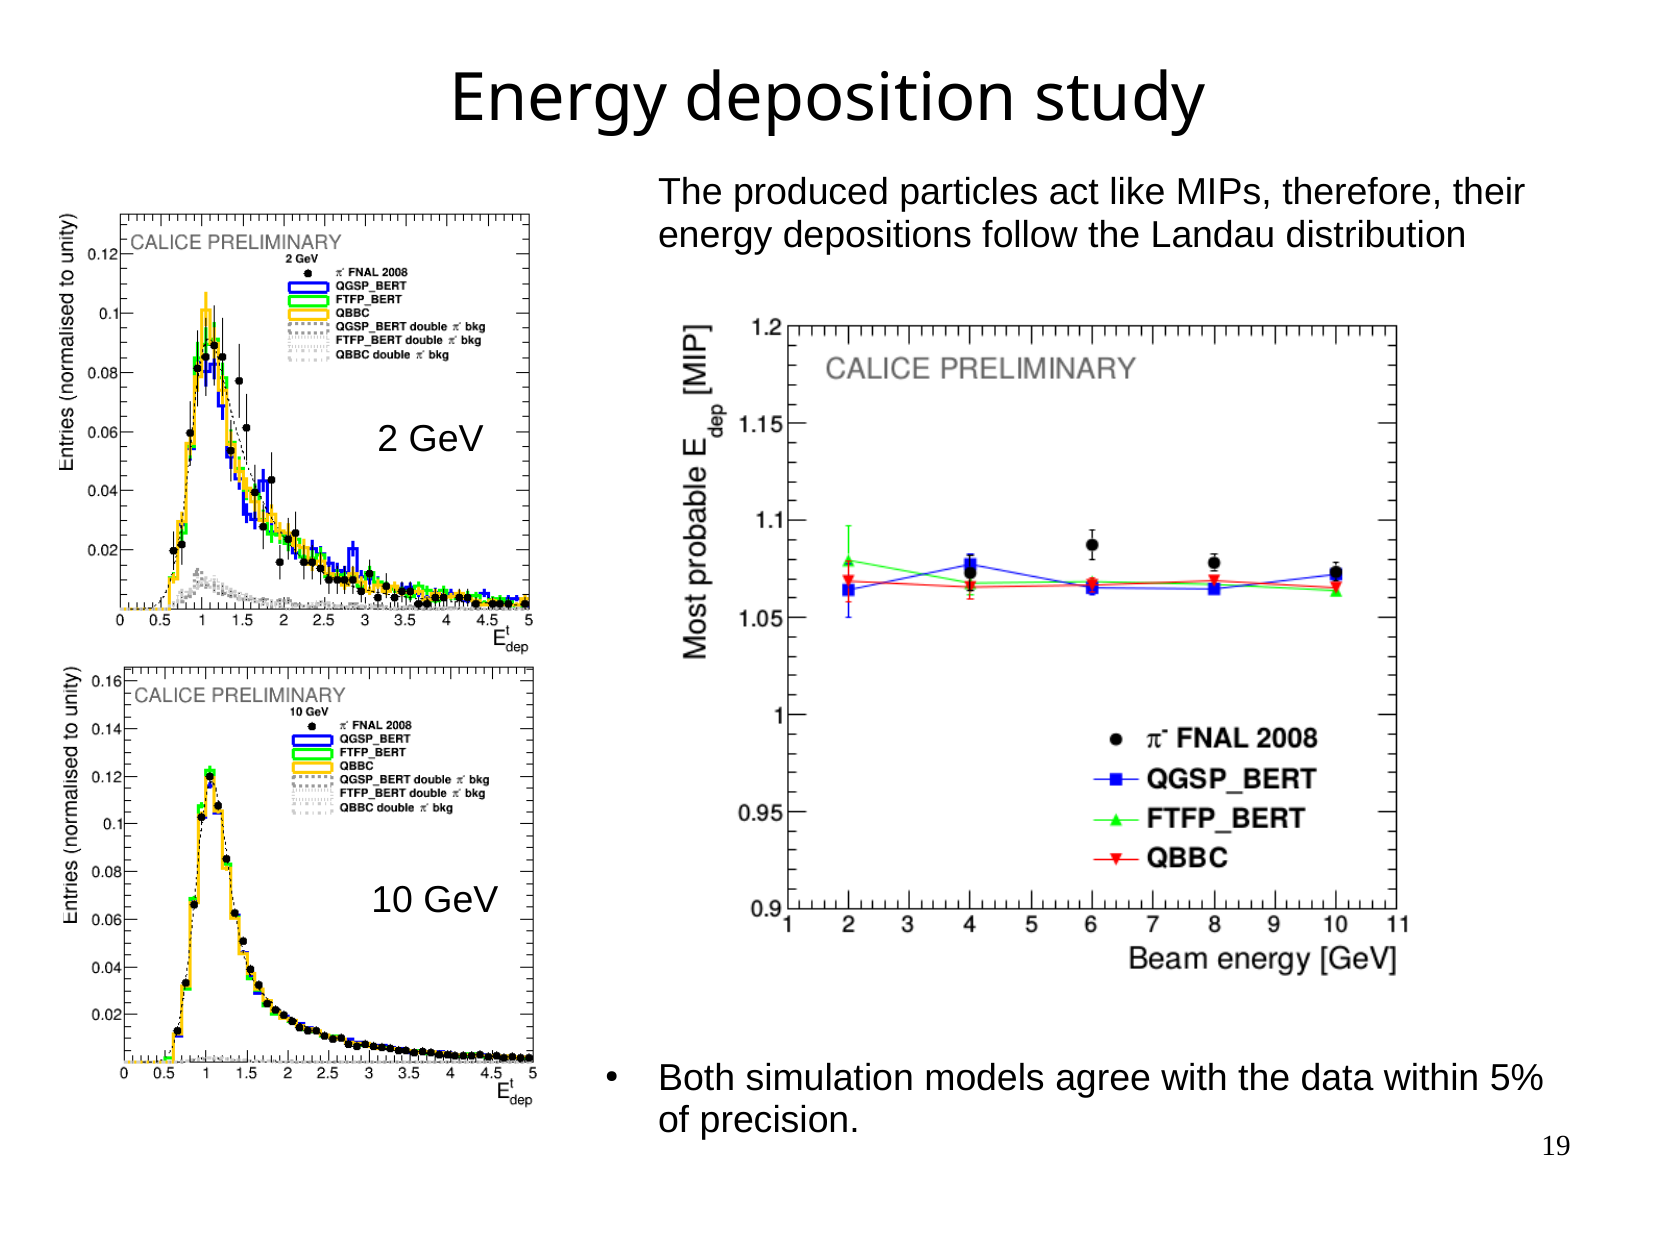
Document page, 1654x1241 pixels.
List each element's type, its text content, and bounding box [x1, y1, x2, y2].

picture [677, 330, 1469, 978]
title Energy deposition study [85, 52, 1571, 138]
list The produced particles act like MIPs, therefore, their energy depositions follow the Landau distribution [587, 171, 1571, 330]
text_box 2 GeV [362, 410, 499, 468]
picture [59, 168, 548, 1109]
list Both simulation models agree with the data within 5% of precision. [587, 1056, 1571, 1216]
text_box 10 GeV [356, 870, 514, 928]
